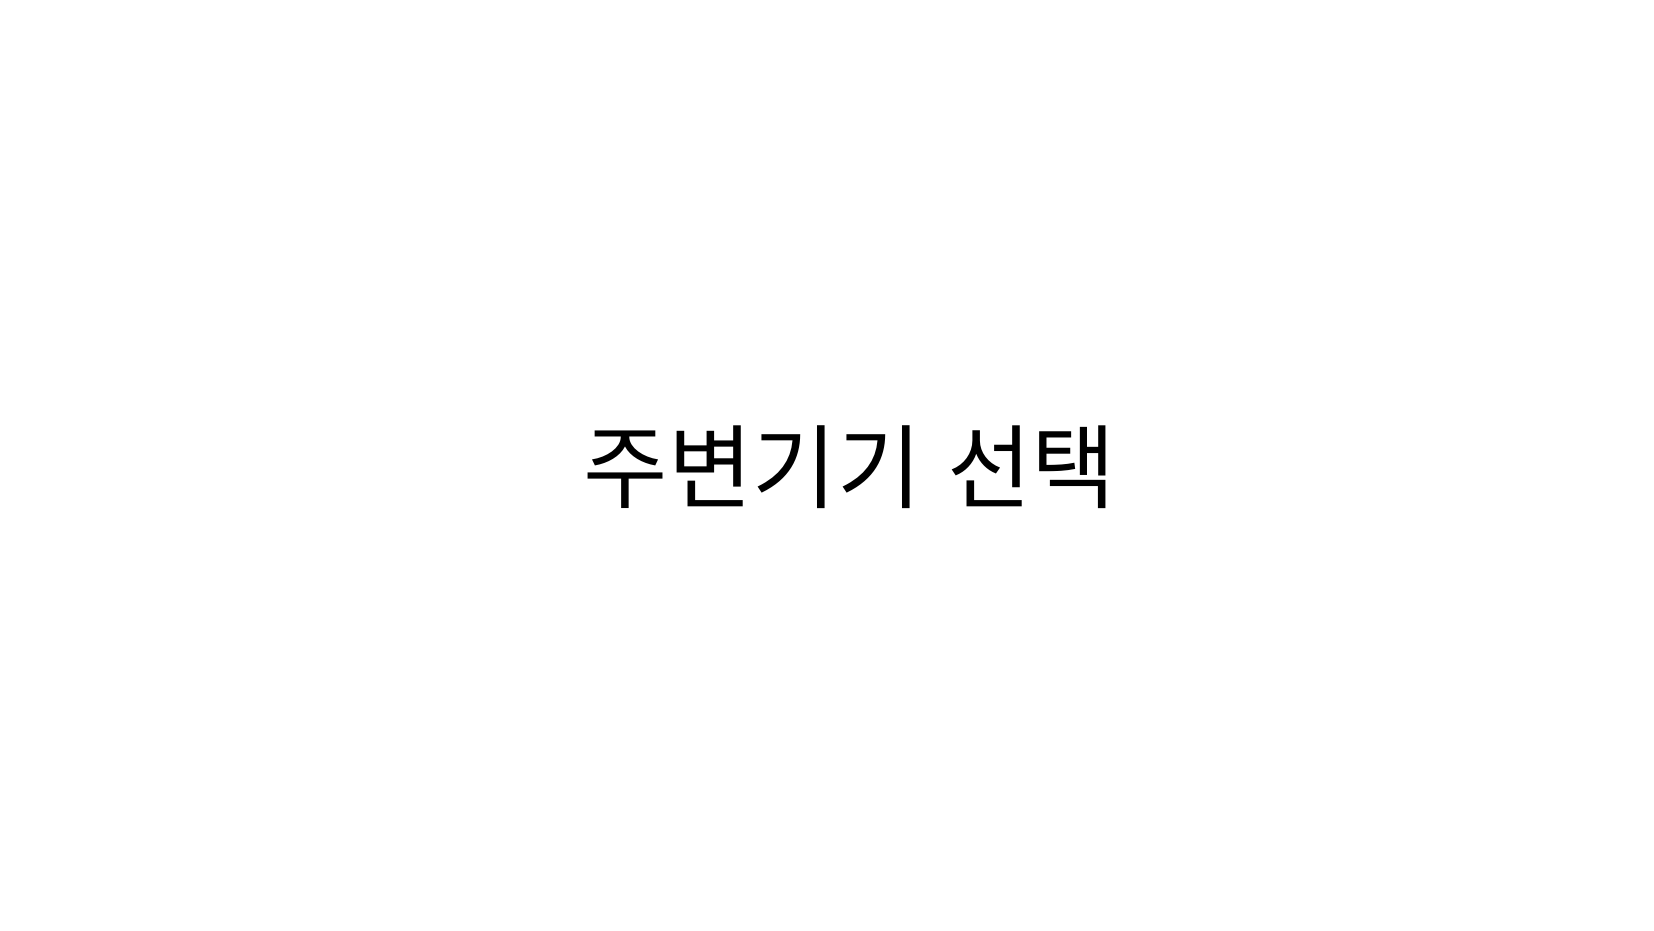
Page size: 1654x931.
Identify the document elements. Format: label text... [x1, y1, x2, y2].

title 주변기기 선택 [106, 383, 1595, 540]
